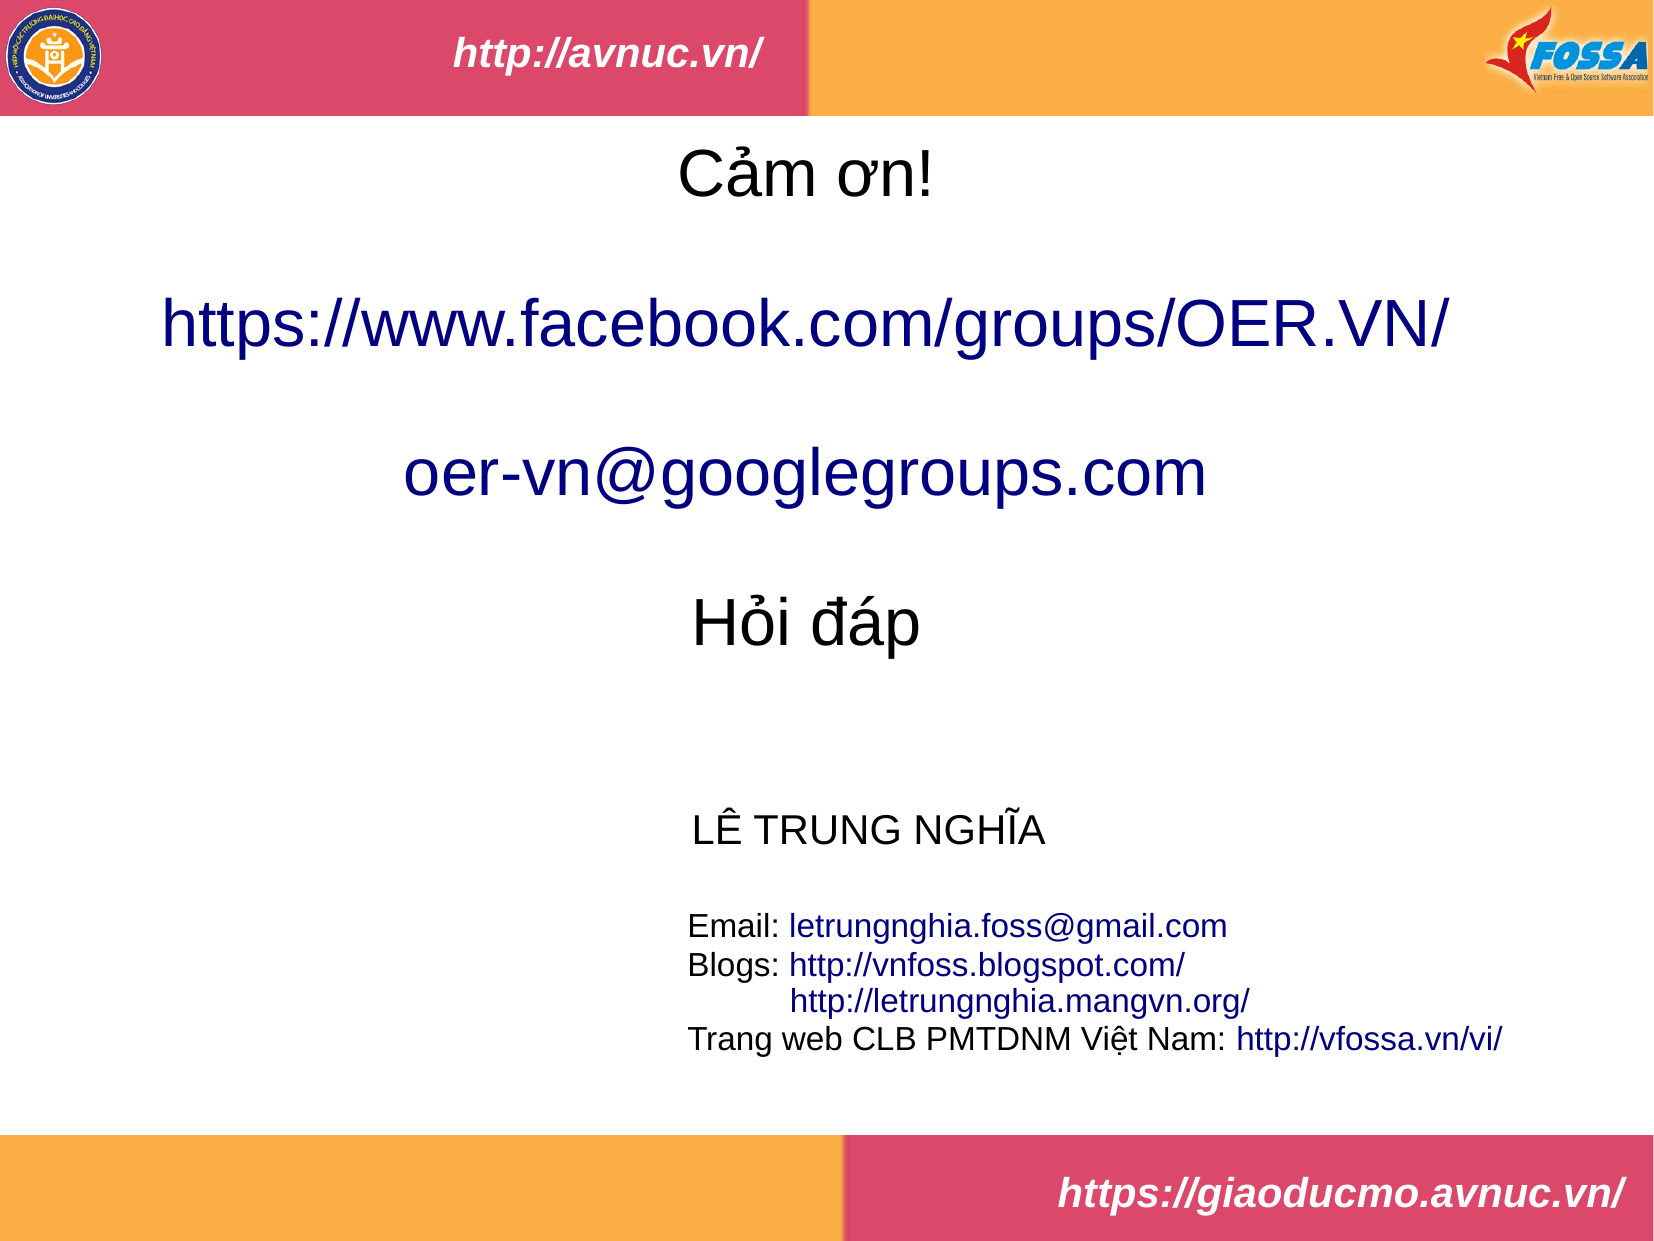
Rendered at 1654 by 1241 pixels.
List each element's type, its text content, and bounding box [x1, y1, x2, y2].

text_box LÊ TRUNG NGHĨA Email: letrungnghia.foss@gmail.com Blogs: http://vnfoss.blogspot.com/ http://letrungnghia.mangvn.org/ Trang web CLB PMTDNM Việt Nam: http://vfossa.vn/vi/ [87, 602, 1576, 1135]
text_box http://avnuc.vn/ [138, 22, 777, 85]
text_box https://giaoducmo.avnuc.vn/ [1000, 1162, 1639, 1224]
picture [0, 0, 1654, 116]
text_box Cảm ơn! https://www.facebook.com/groups/OER.VN/ oer-vn@googlegroups.com Hỏi đáp [37, 116, 1576, 742]
picture [0, 1135, 1654, 1241]
